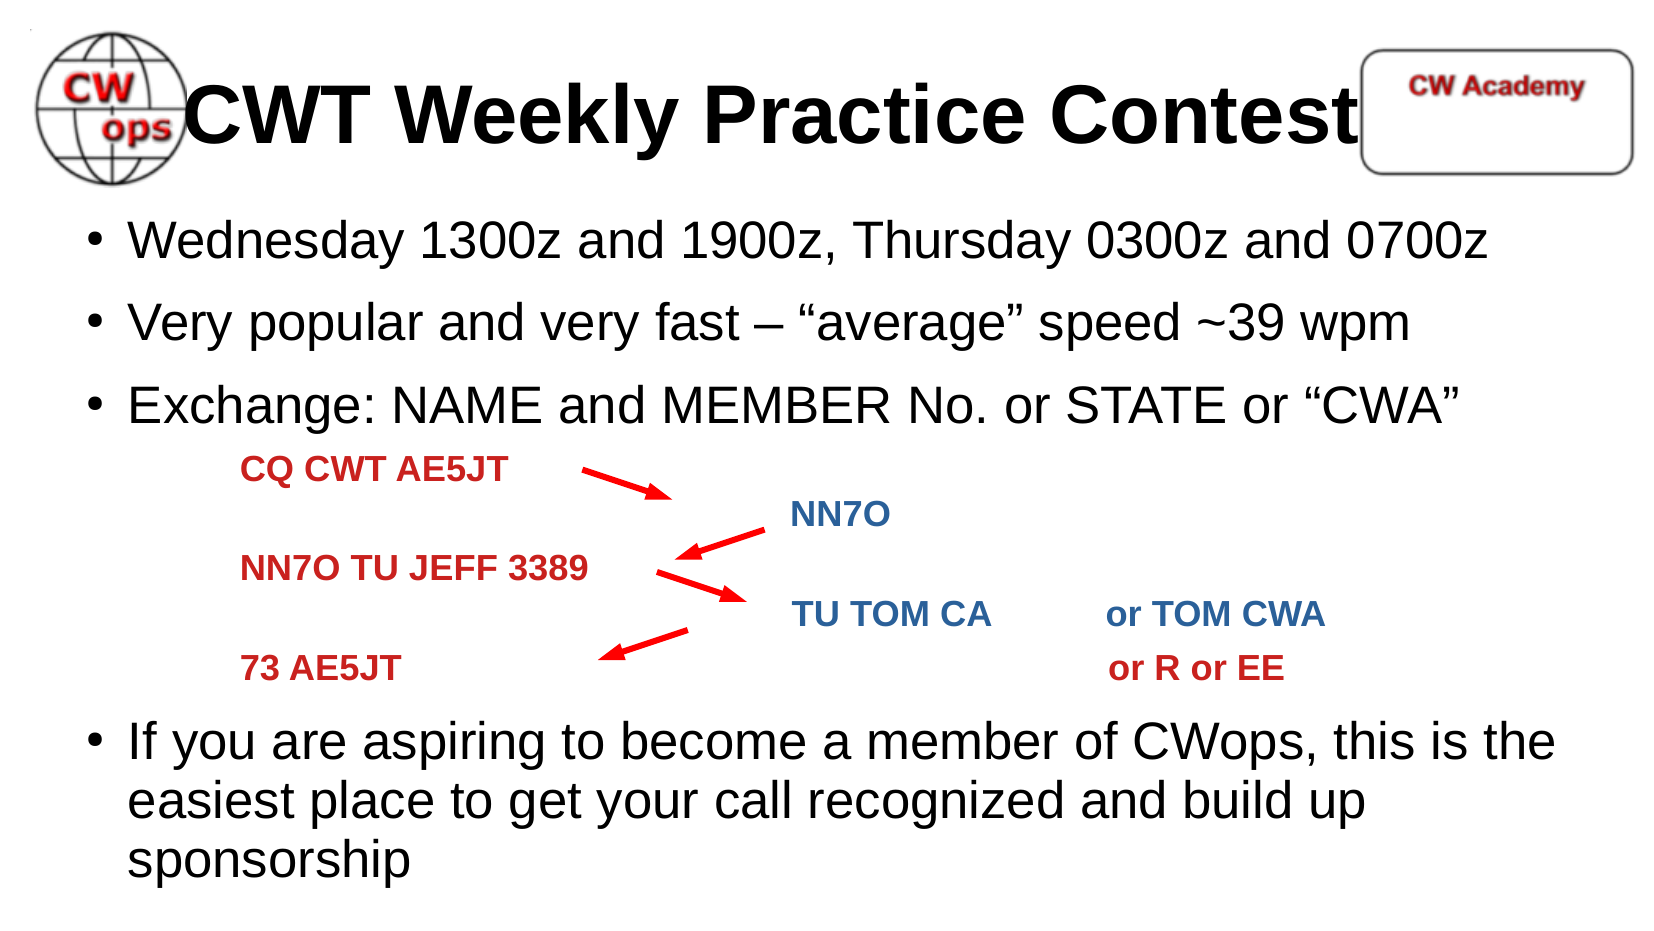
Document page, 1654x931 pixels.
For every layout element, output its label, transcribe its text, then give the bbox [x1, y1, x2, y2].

list Wednesday 1300z and 1900z, Thursday 0300z and 0700z Very popular and very fast – “average” speed ~39 wpm Exchange: NAME and MEMBER No. or STATE or “CWA” CQ CWT AE5JT NN7O NN7O TU JEFF 3389 TU TOM CA or TOM CWA 73 AE5JT or R or EE If you are aspiring to become a member of CWops, this is the easiest place to get your call recognized and build up sponsorship [71, 210, 1561, 901]
picture [1516, 37, 1640, 186]
title CWT Weekly Practice Contest [26, 37, 1516, 193]
picture [30, 29, 187, 37]
